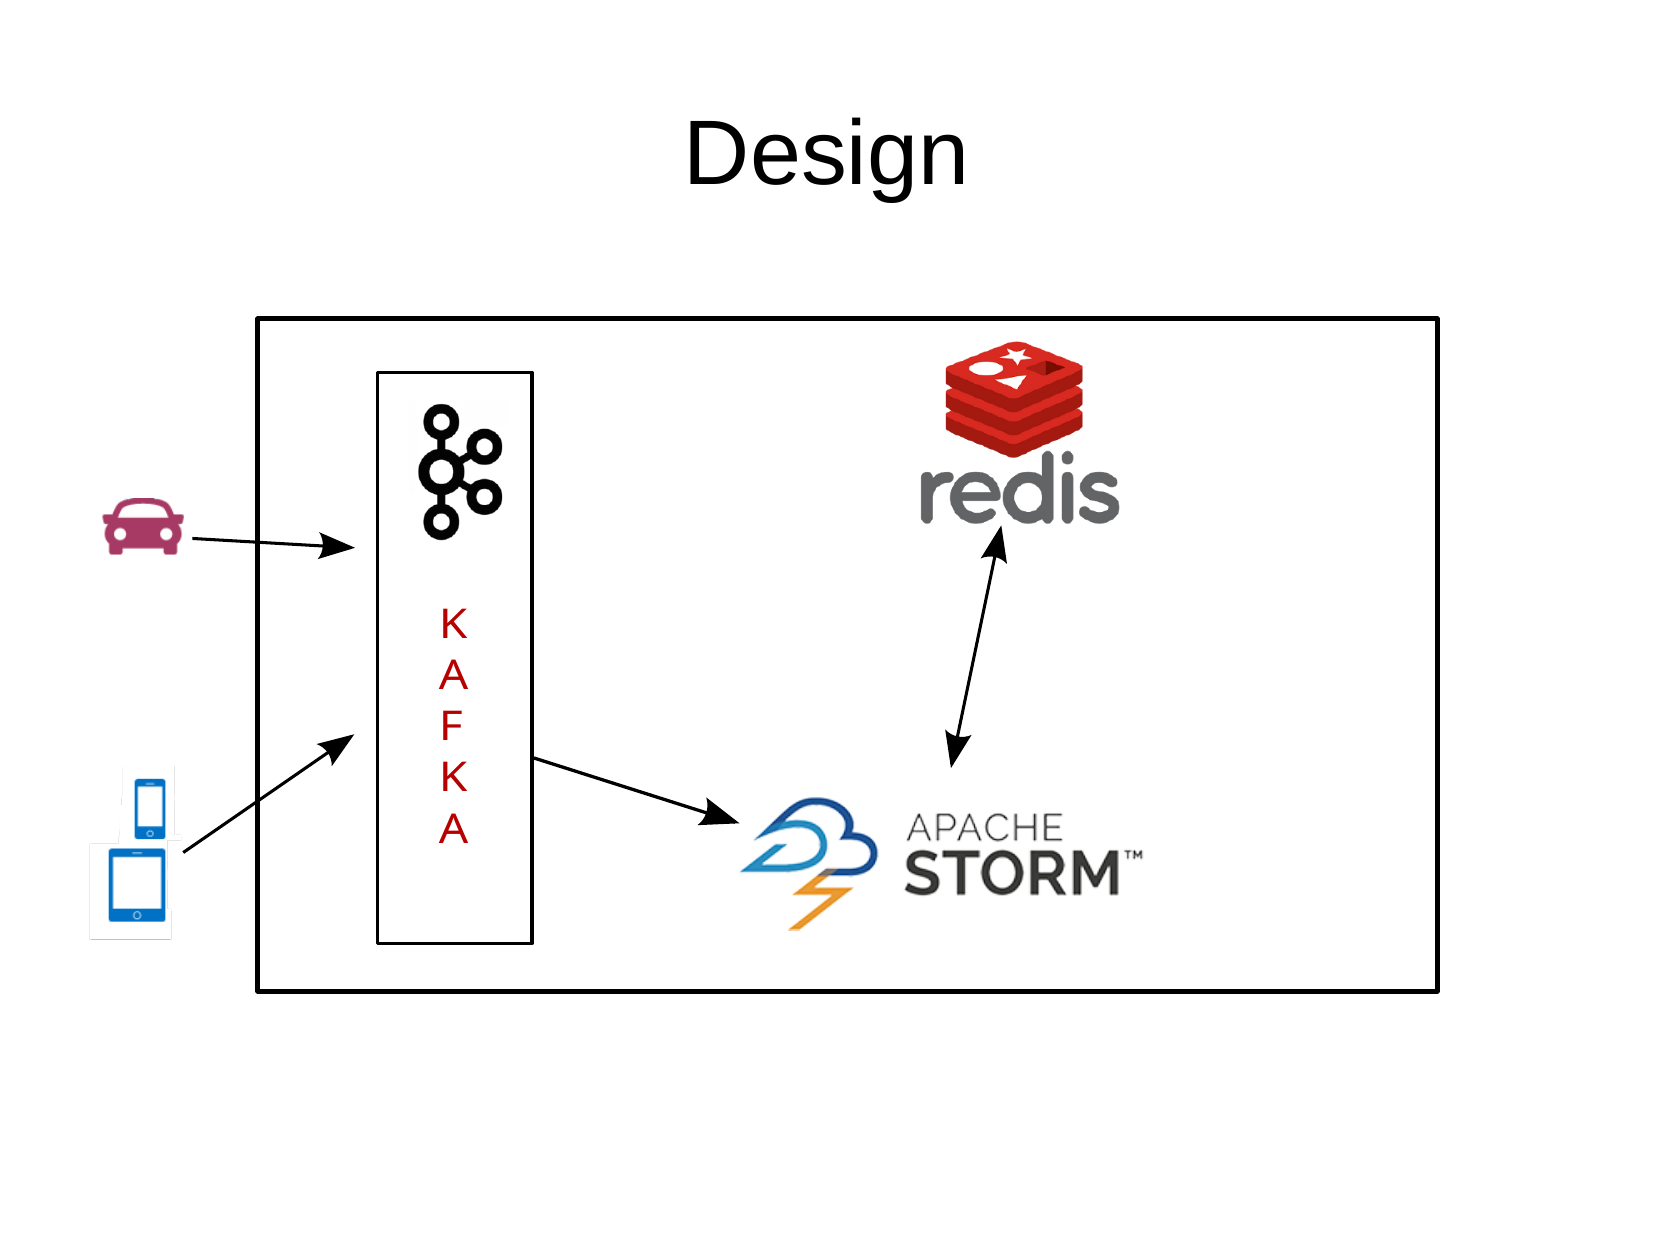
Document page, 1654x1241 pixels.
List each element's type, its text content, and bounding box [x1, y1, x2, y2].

title Design [82, 49, 1571, 257]
picture [82, 291, 1571, 1009]
